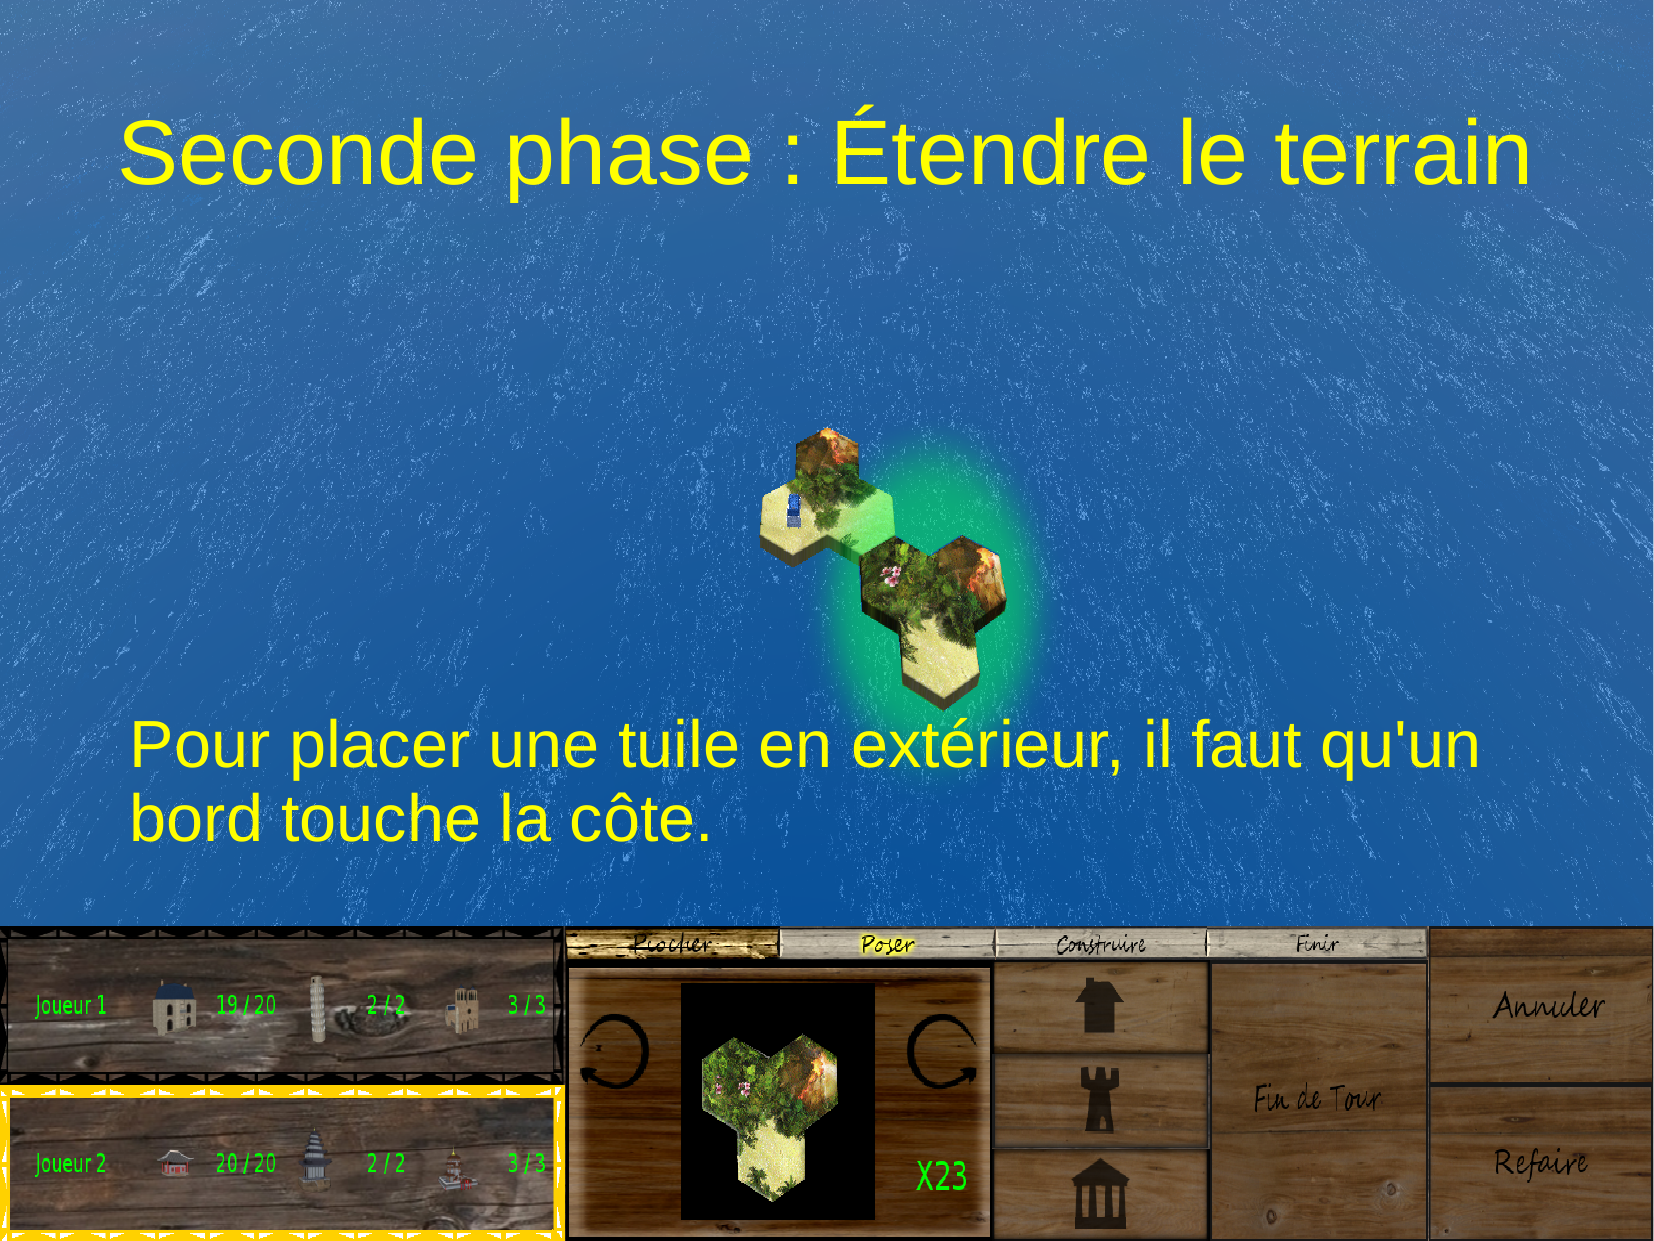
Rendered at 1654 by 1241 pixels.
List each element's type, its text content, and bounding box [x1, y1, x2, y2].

title Seconde phase : Étendre le terrain [82, 49, 1571, 257]
picture [0, 0, 1654, 1241]
list Pour placer une tuile en extérieur, il faut qu'un bord touche la côte. [59, 602, 1548, 1241]
